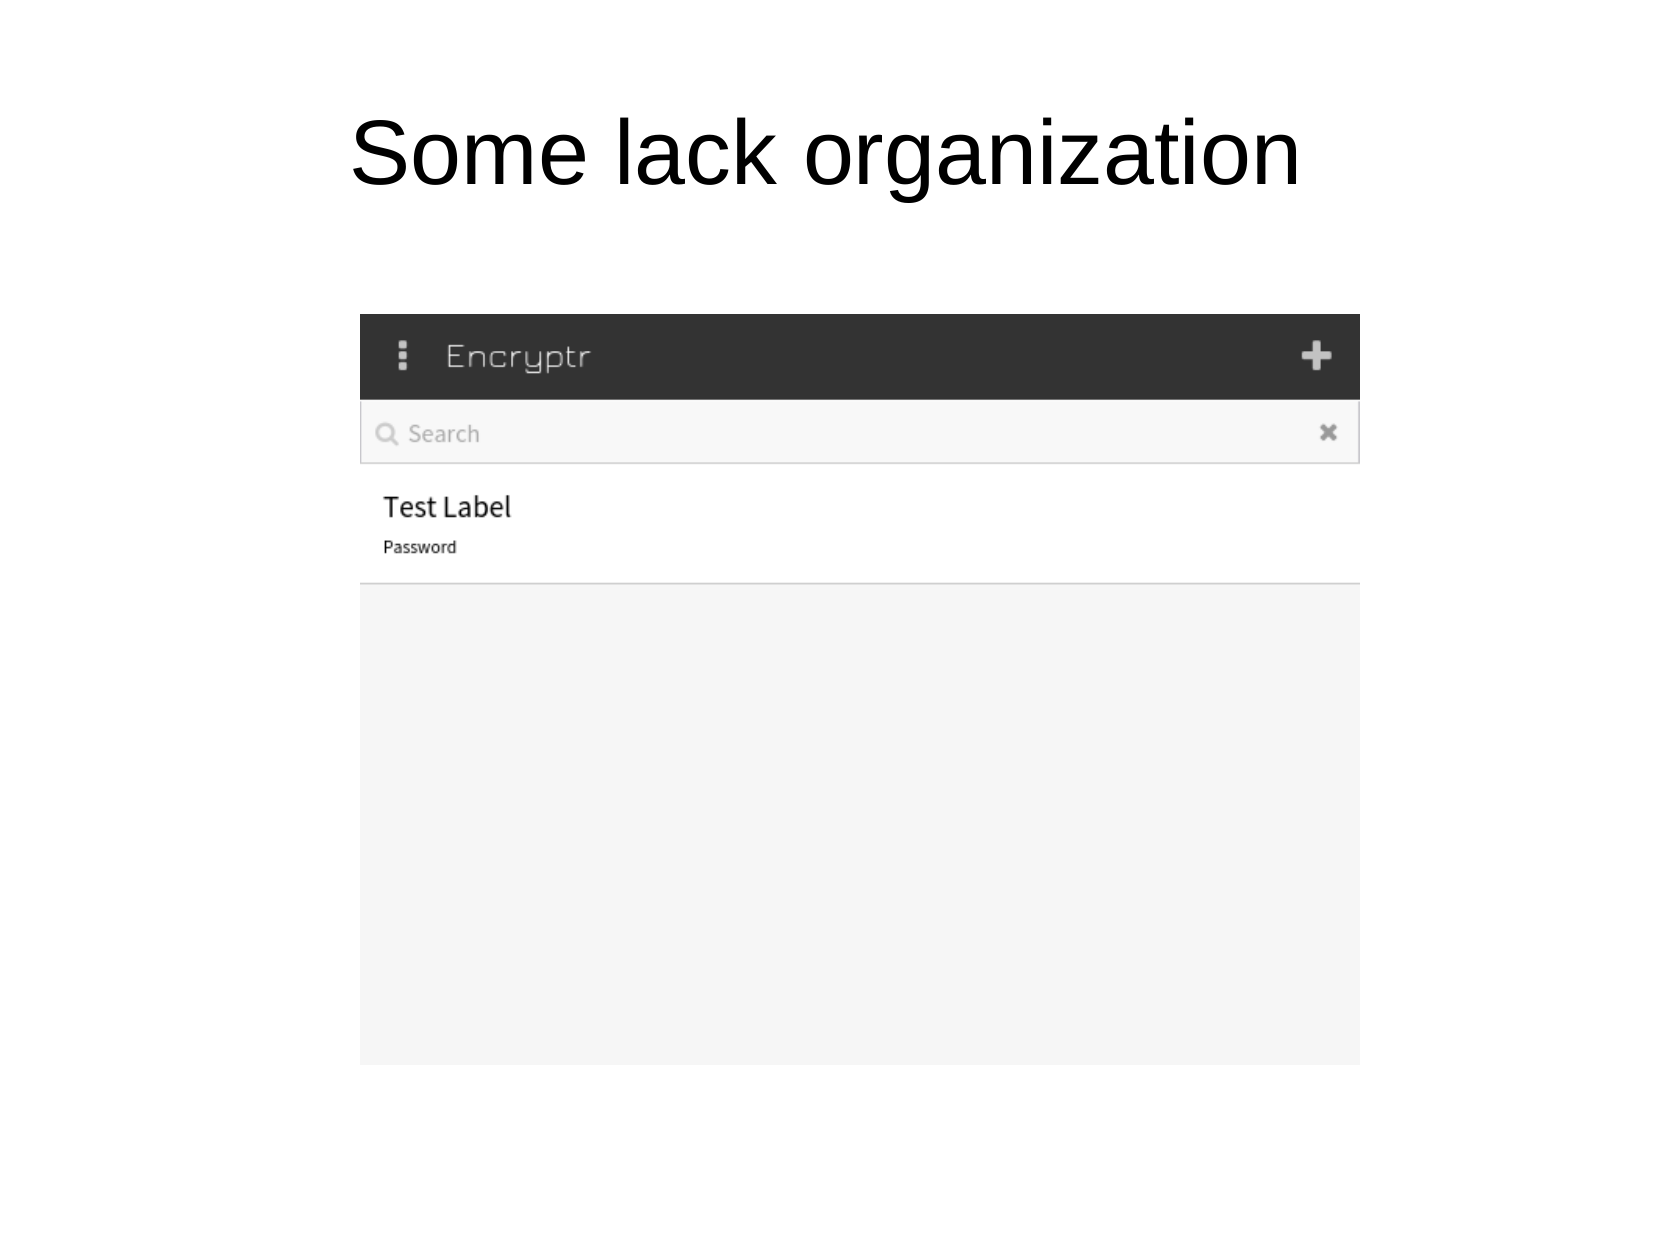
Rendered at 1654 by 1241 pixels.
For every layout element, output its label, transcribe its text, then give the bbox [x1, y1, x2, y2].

title Some lack organization [82, 49, 1571, 257]
picture [360, 314, 1360, 1065]
